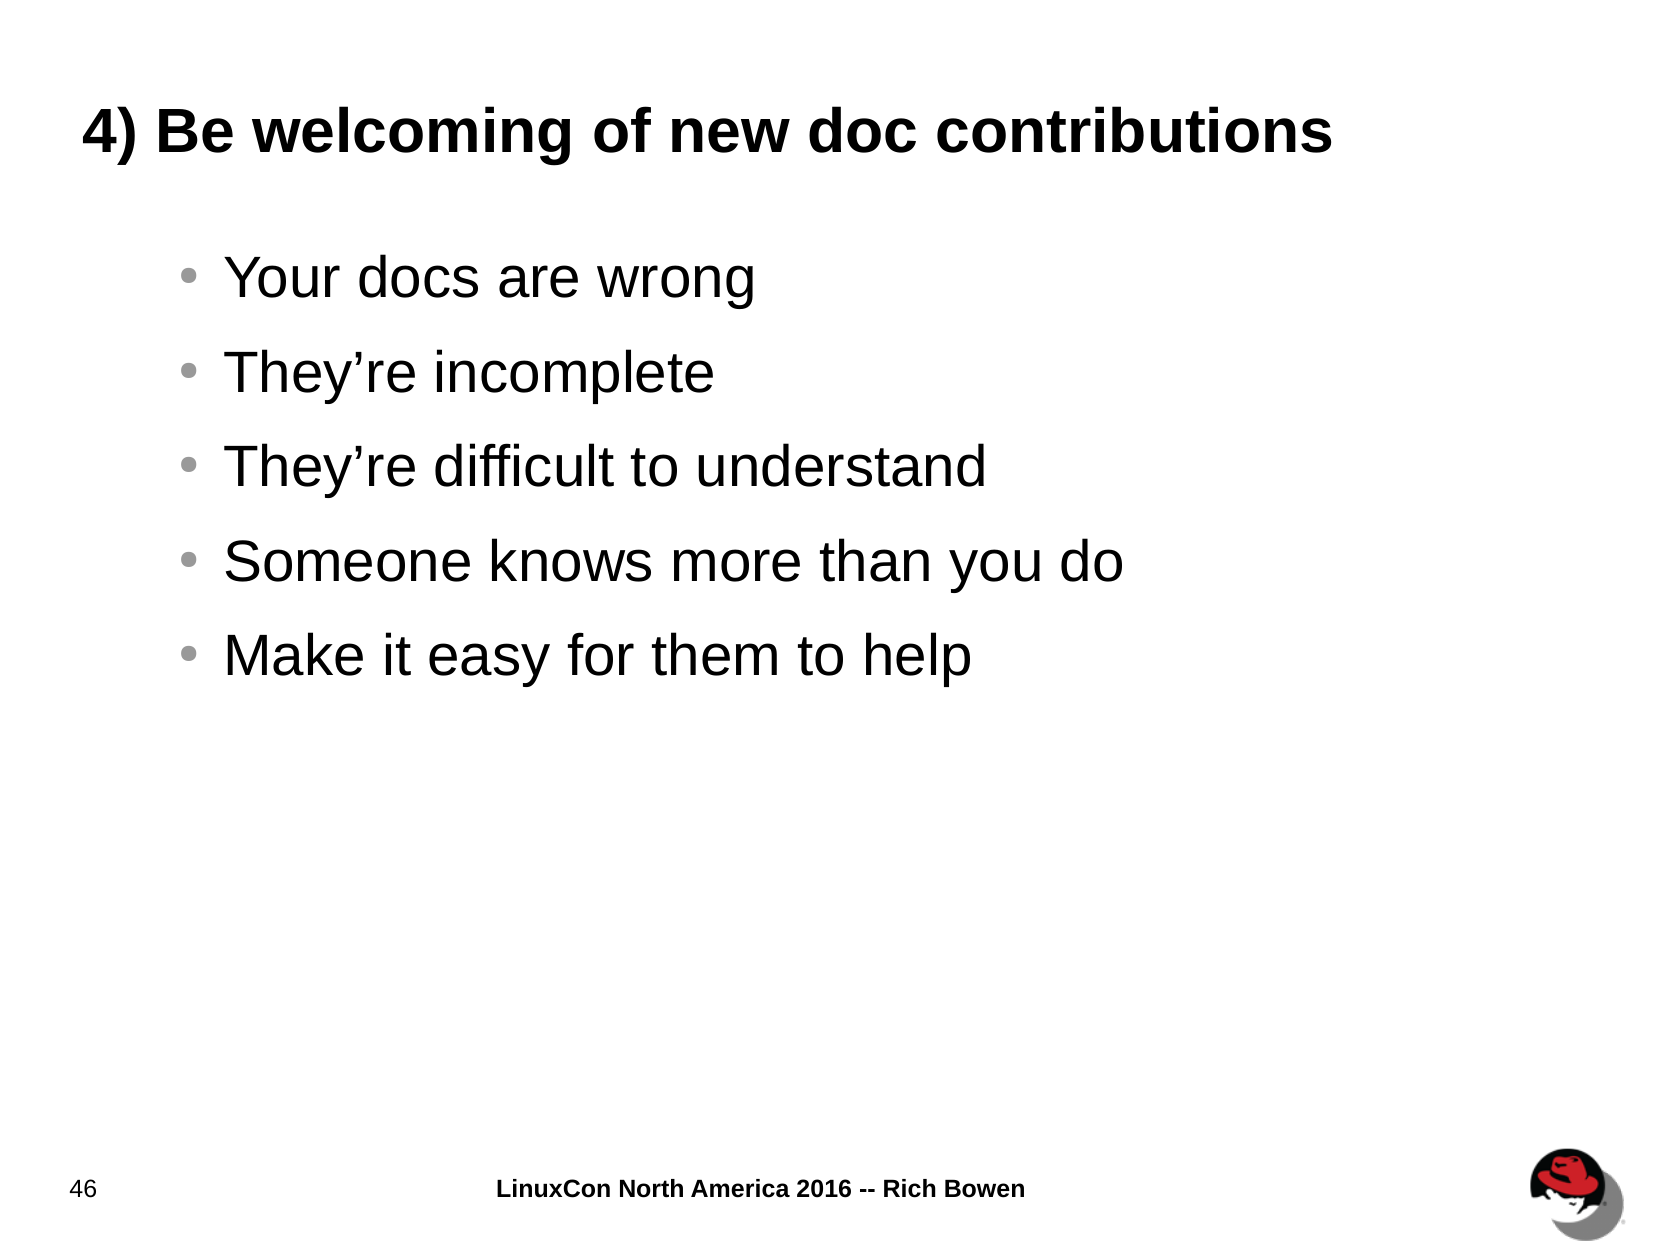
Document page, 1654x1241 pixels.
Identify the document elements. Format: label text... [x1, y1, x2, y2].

list Your docs are wrong They’re incomplete They’re difficult to understand Someone knows more than you do Make it easy for them to help [86, 244, 1576, 1039]
title 4) Be welcoming of new doc contributions [82, 37, 1571, 226]
picture [1529, 1146, 1613, 1224]
